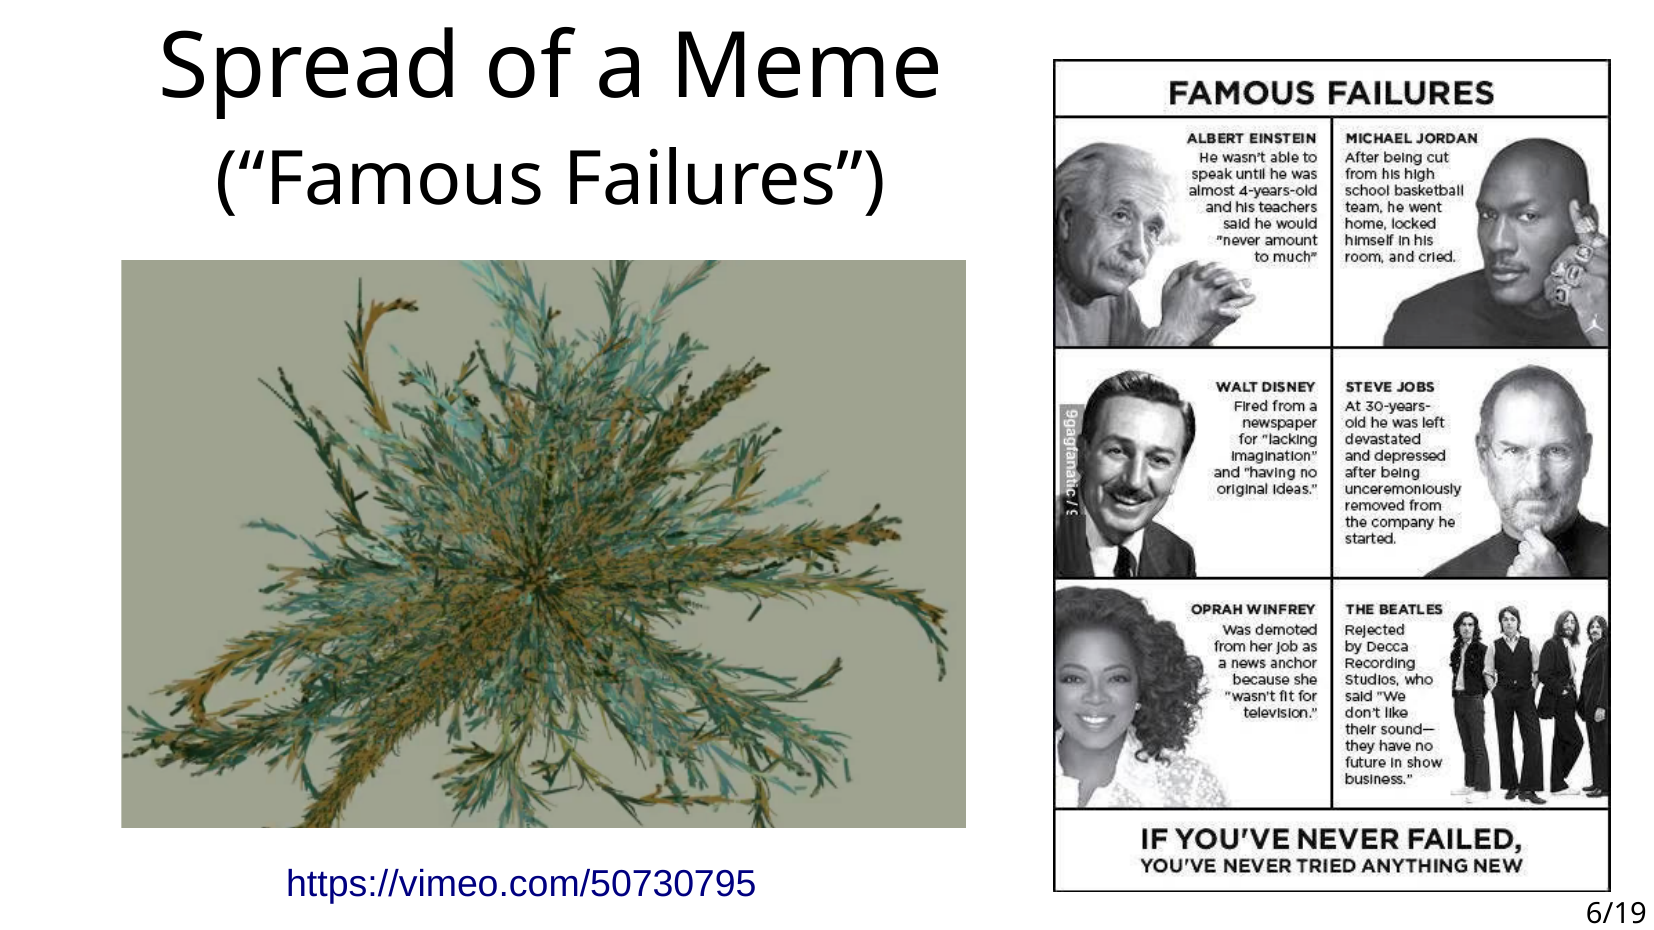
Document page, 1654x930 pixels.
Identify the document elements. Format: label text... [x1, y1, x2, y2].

text_box https://vimeo.com/50730795 [271, 855, 847, 912]
title Spread of a Meme (“Famous Failures”) [82, 0, 1021, 231]
picture [121, 260, 966, 828]
picture [1053, 59, 1611, 892]
